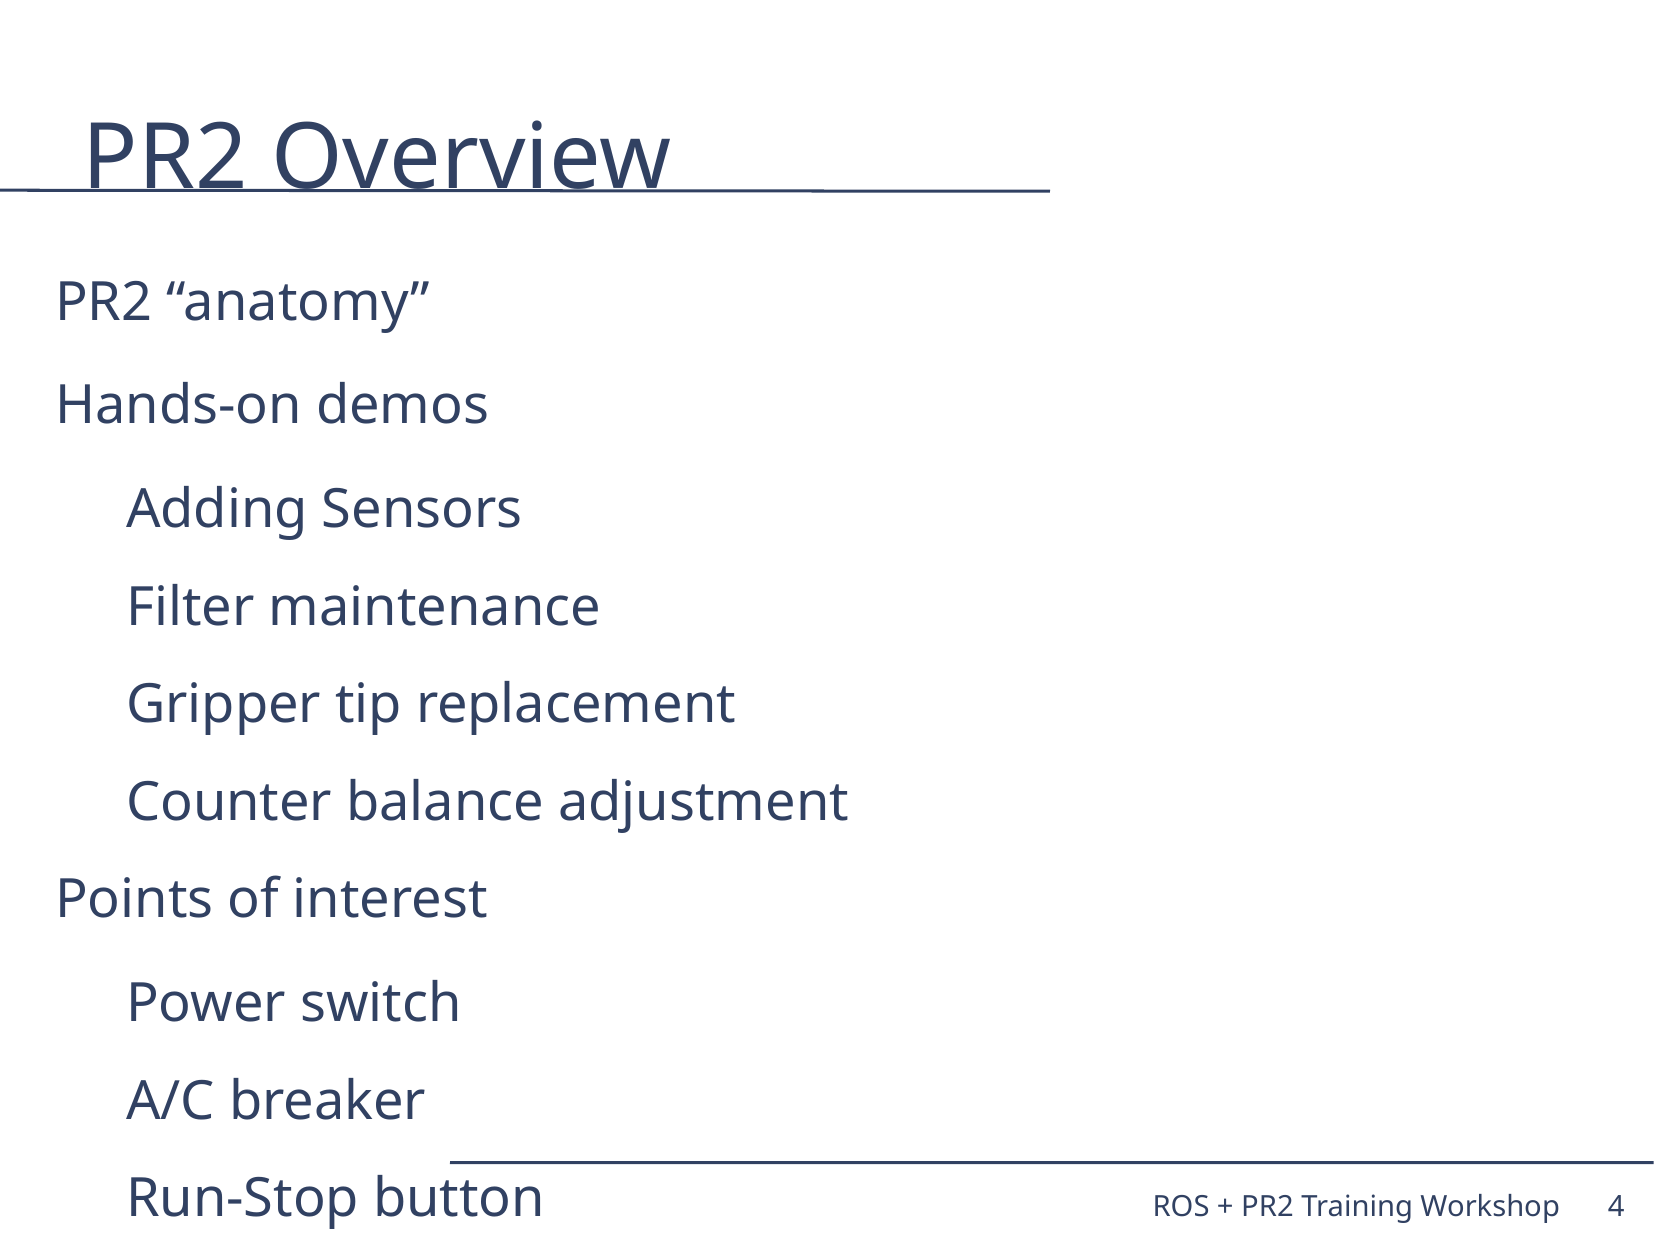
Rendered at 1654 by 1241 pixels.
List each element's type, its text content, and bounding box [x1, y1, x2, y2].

title PR2 Overview [82, 49, 1571, 257]
list PR2 “anatomy” Hands-on demos Adding Sensors Filter maintenance Gripper tip replacement Counter balance adjustment Points of interest Power switch A/C breaker Run-Stop button Plug for the ESD strap [37, 262, 1613, 1126]
